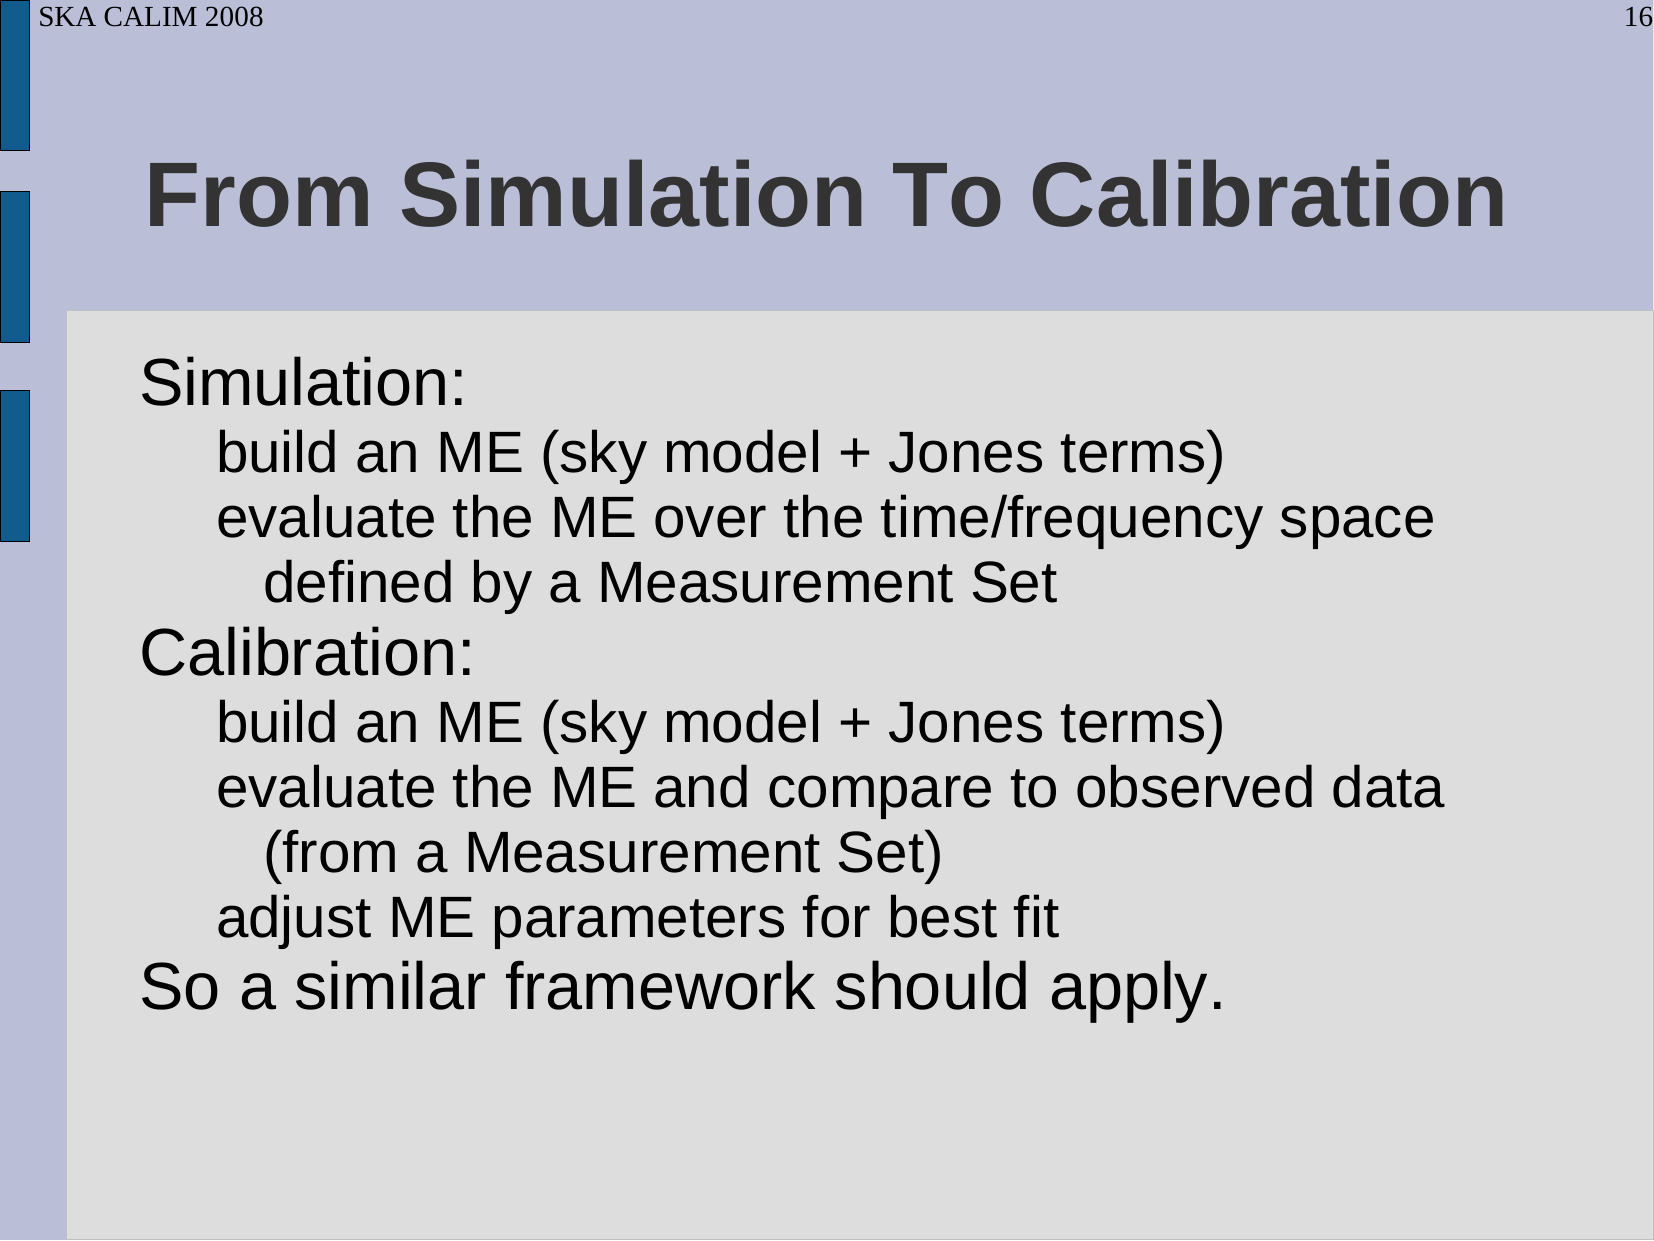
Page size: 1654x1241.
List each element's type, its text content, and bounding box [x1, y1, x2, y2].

title From Simulation To Calibration [121, 87, 1534, 302]
list Simulation: build an ME (sky model + Jones terms) evaluate the ME over the time/frequency space defined by a Measurement Set Calibration: build an ME (sky model + Jones terms) evaluate the ME and compare to observed data (from a Measurement Set) adjust ME parameters for best fit So a similar framework should apply. [121, 344, 1534, 1127]
